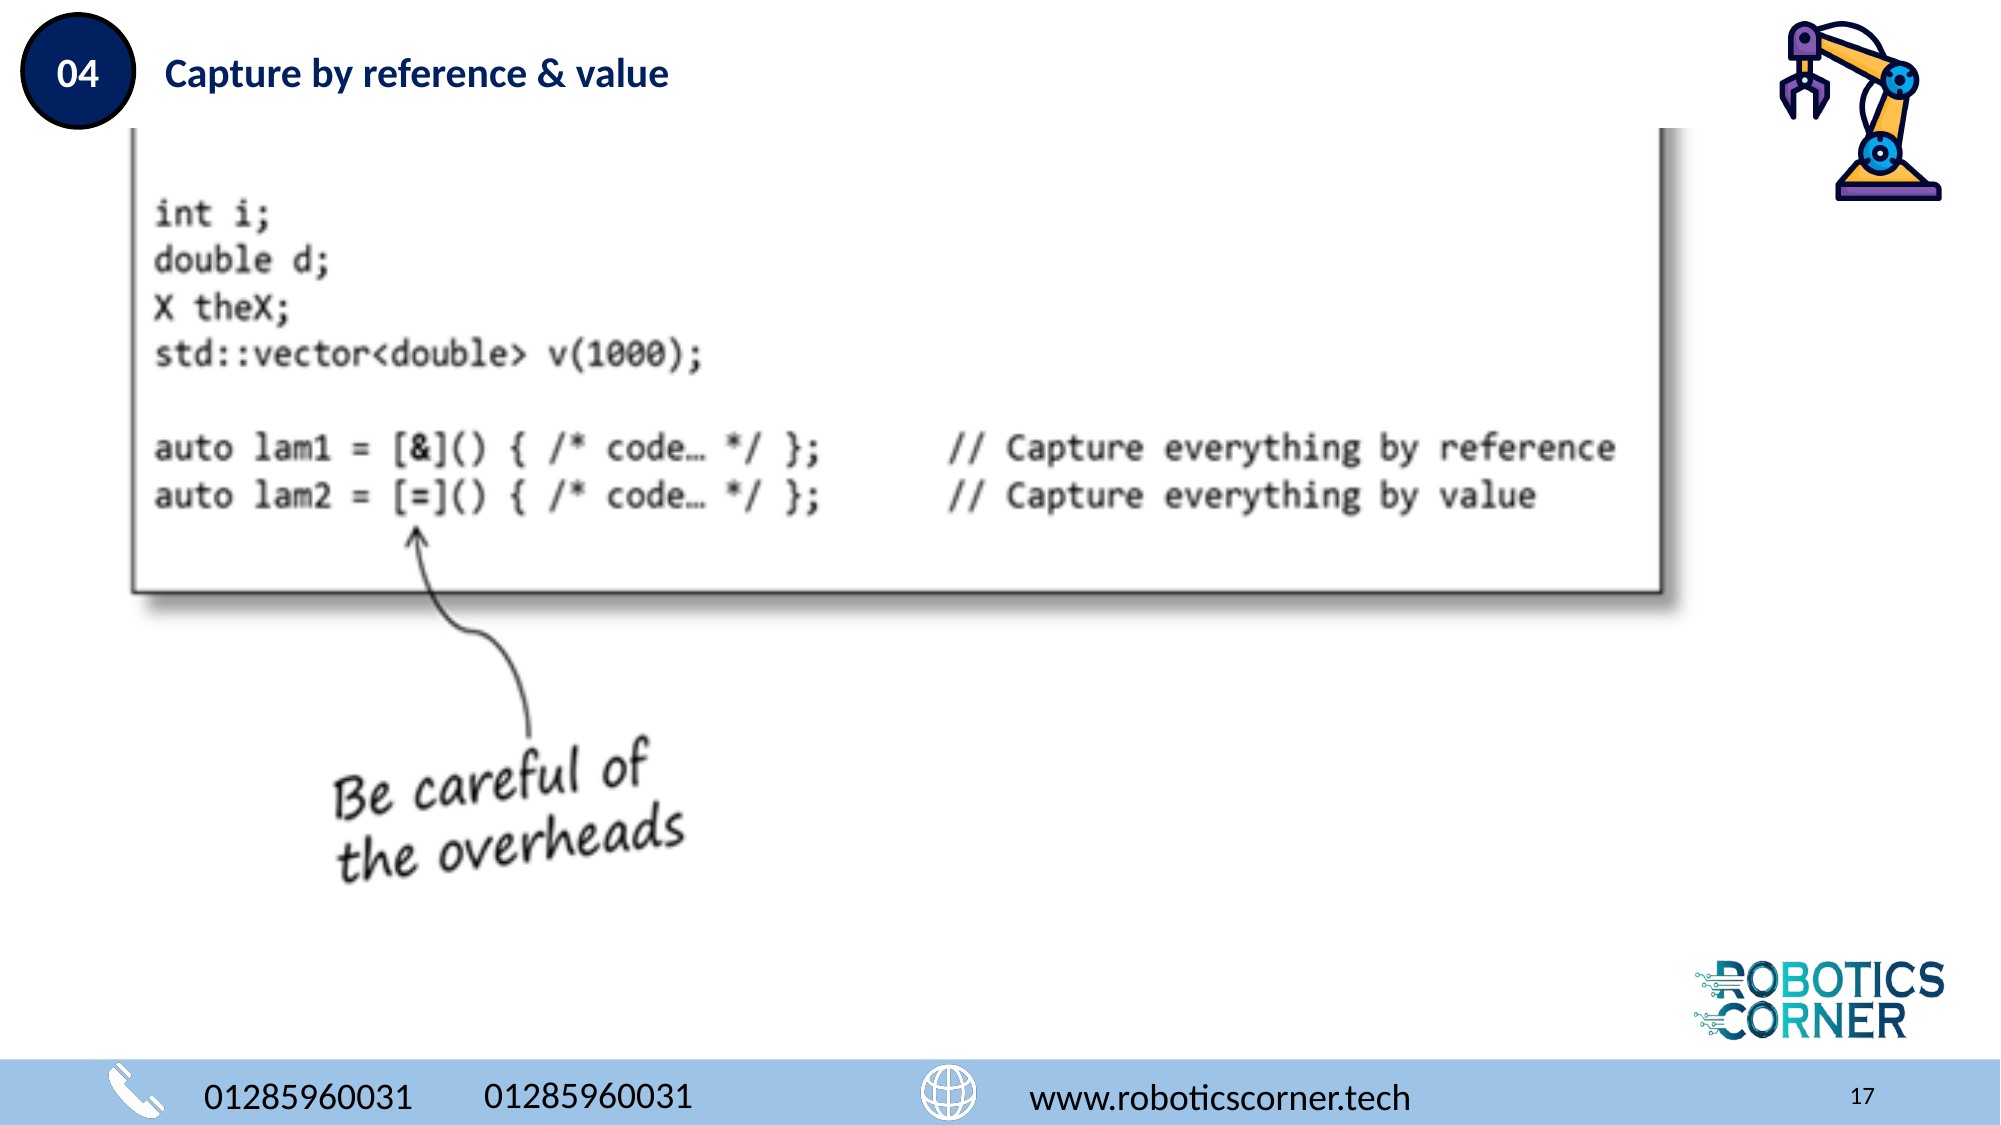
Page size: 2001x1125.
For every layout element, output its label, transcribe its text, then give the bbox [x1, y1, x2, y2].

text_box 04 [22, 14, 134, 128]
picture [915, 1059, 981, 1125]
picture [126, 128, 1953, 1059]
text_box Capture by reference & value [150, 38, 702, 103]
picture [1771, 21, 1950, 201]
picture [103, 1057, 170, 1124]
